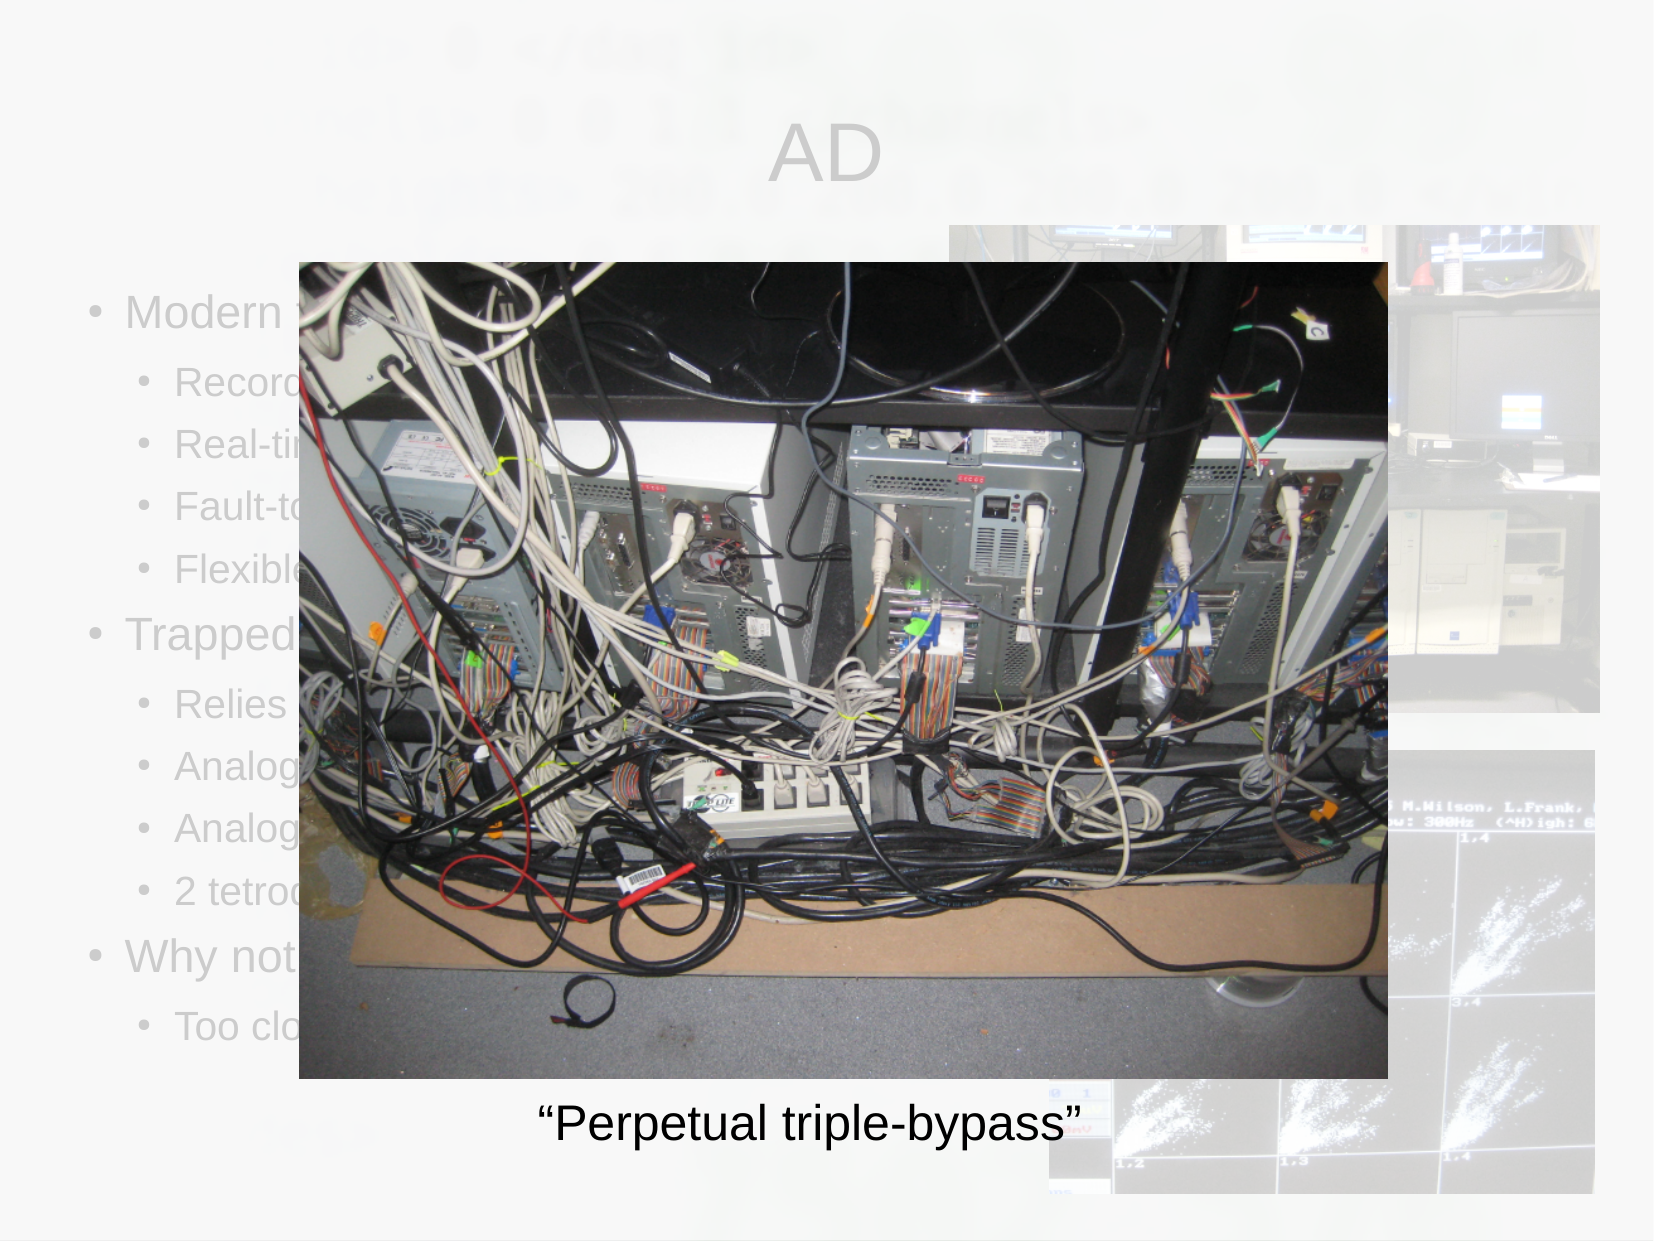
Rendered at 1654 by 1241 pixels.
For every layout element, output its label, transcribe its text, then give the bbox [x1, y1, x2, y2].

text_box “Perpetual triple-bypass” [522, 1087, 1125, 1165]
text_box [0, 0, 1653, 1241]
picture [299, 262, 1388, 1079]
